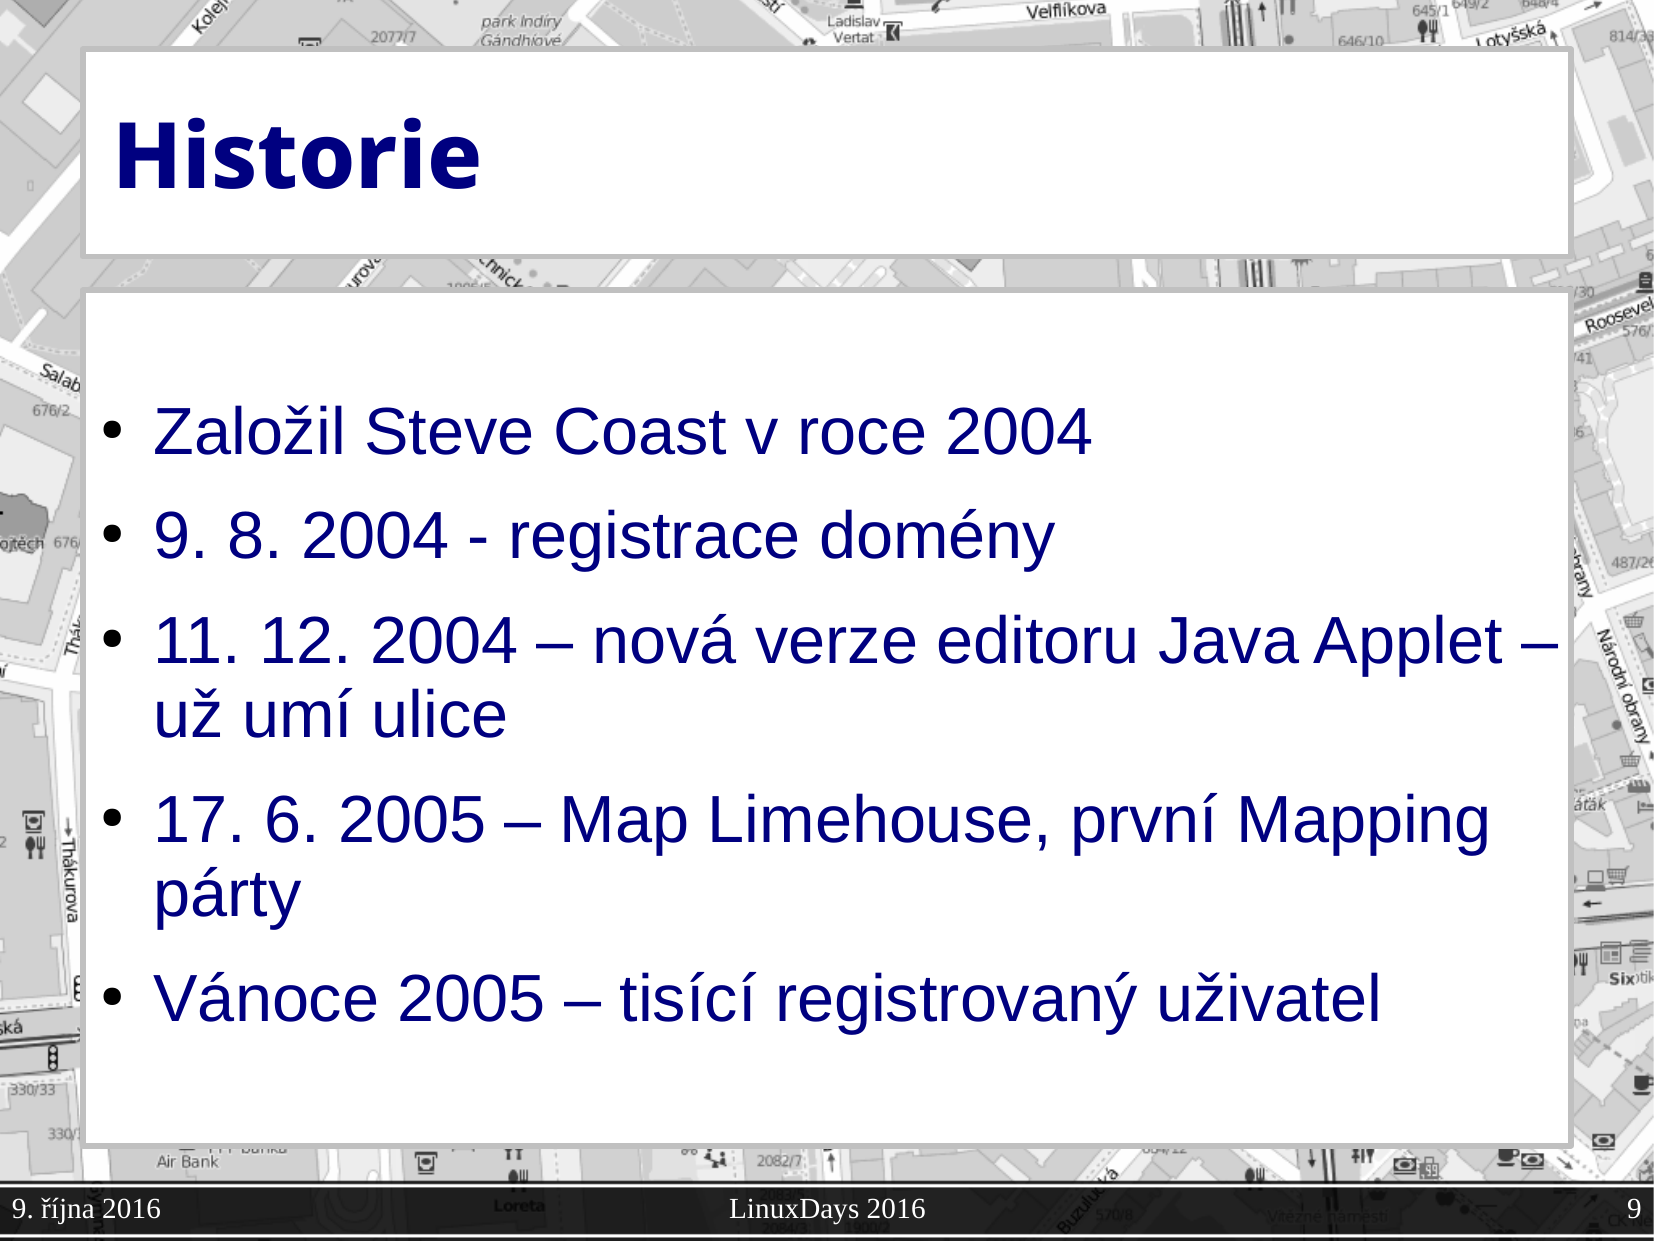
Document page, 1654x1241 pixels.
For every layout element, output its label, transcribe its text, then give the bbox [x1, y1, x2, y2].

title Historie [82, 49, 1571, 257]
picture [0, 0, 1654, 1241]
list Založil Steve Coast v roce 2004 9. 8. 2004 - registrace domény 11. 12. 2004 – nová verze editoru Java Applet – už umí ulice 17. 6. 2005 – Map Limehouse, první Mapping párty Vánoce 2005 – tisící registrovaný uživatel [82, 290, 1571, 1146]
